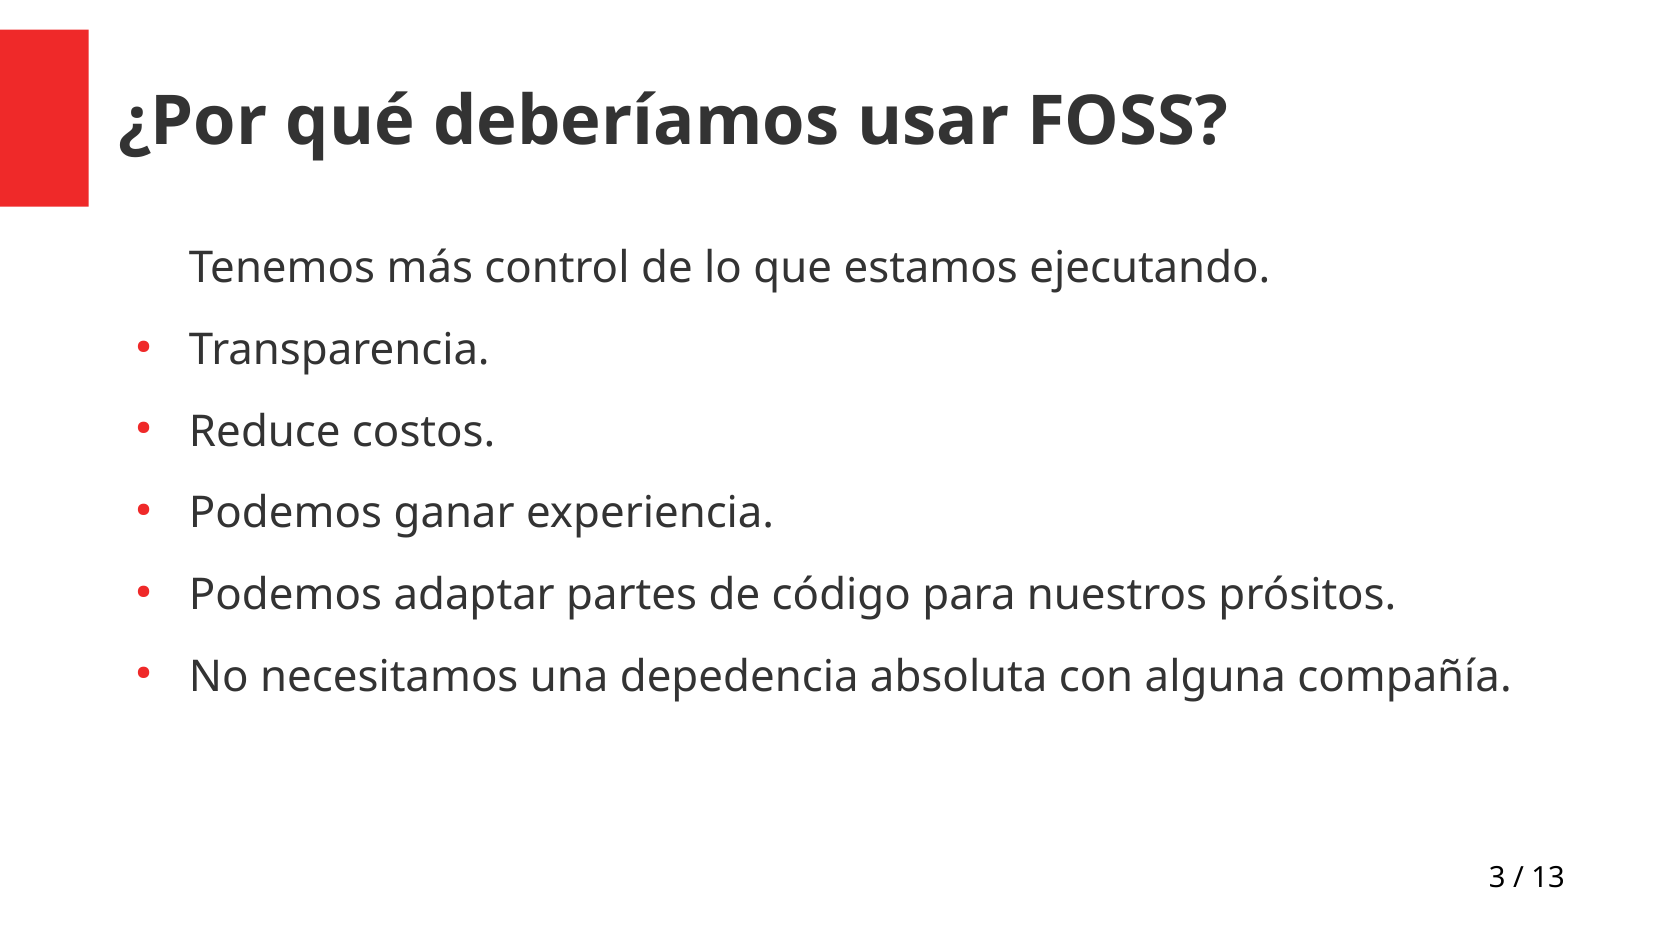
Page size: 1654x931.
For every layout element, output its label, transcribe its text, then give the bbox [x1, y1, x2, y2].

title ¿Por qué deberíamos usar FOSS? [118, 29, 1595, 207]
list Tenemos más control de lo que estamos ejecutando. Transparencia. Reduce costos. Podemos ganar experiencia. Podemos adaptar partes de código para nuestros prósitos. No necesitamos una depedencia absoluta con alguna compañía. [118, 236, 1595, 798]
